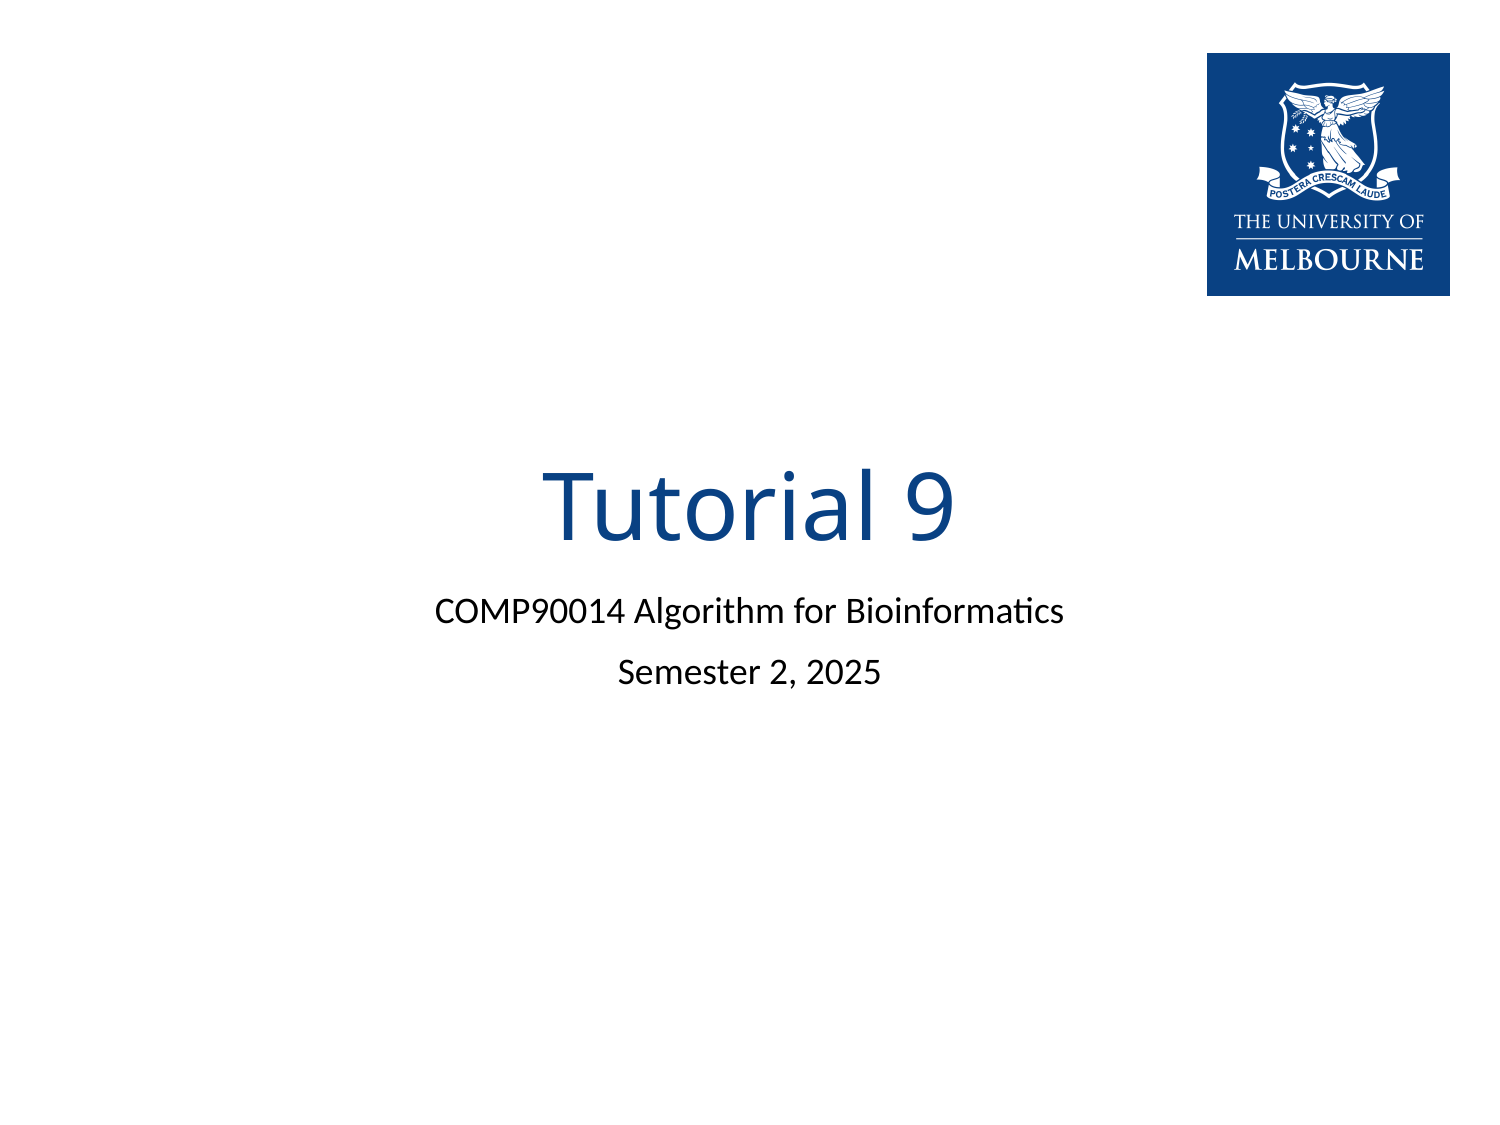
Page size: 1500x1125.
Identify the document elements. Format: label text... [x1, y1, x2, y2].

subtitle COMP90014 Algorithm for Bioinformatics Semester 2, 2025 [187, 583, 1313, 856]
picture [1207, 53, 1450, 296]
title Tutorial 9 [112, 282, 1388, 569]
